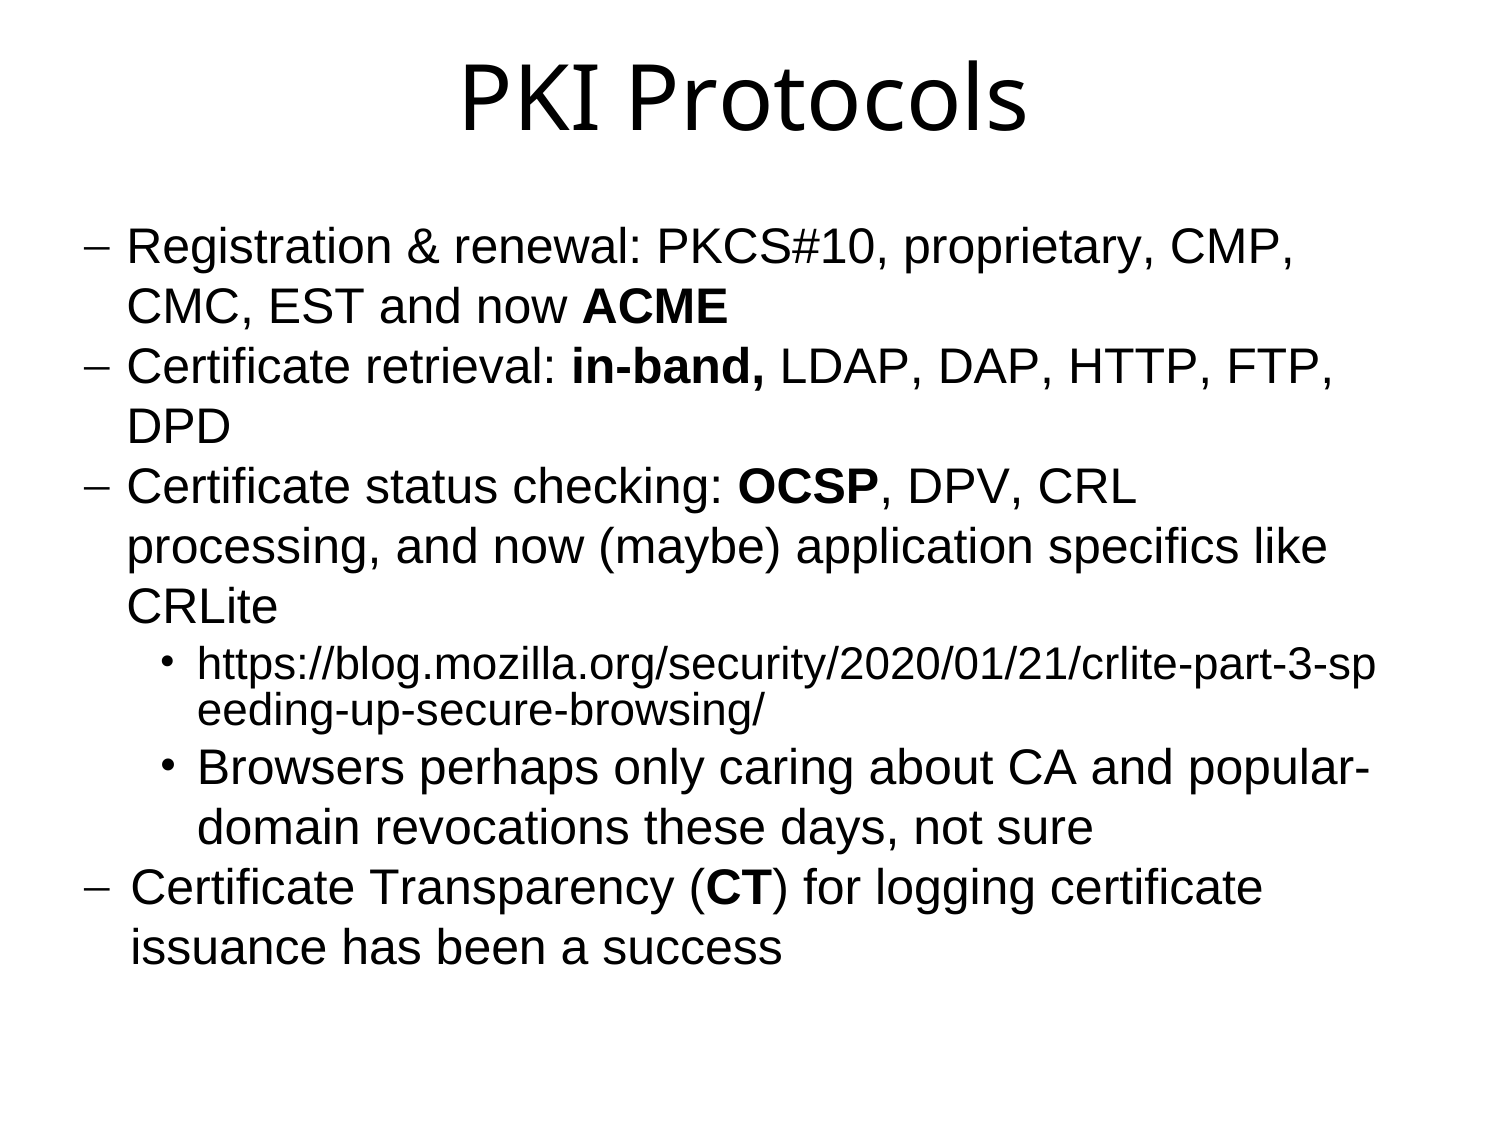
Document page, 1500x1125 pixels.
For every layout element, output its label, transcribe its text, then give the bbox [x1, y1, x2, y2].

text_box PKI Protocols [106, 0, 1382, 188]
text_box Registration & renewal: PKCS#10, proprietary, CMP, CMC, EST and now ACME Certificate retrieval: in-band, LDAP, DAP, HTTP, FTP, DPD Certificate status checking: OCSP, DPV, CRL processing, and now (maybe) application specifics like CRLite https://blog.mozilla.org/security/2020/01/21/crlite-part-3-speeding-up-secure-browsing/ Browsers perhaps only caring about CA and popular-domain revocations these days, not sure Certificate Transparency (CT) for logging certificate issuance has been a success [9, 212, 1388, 1062]
